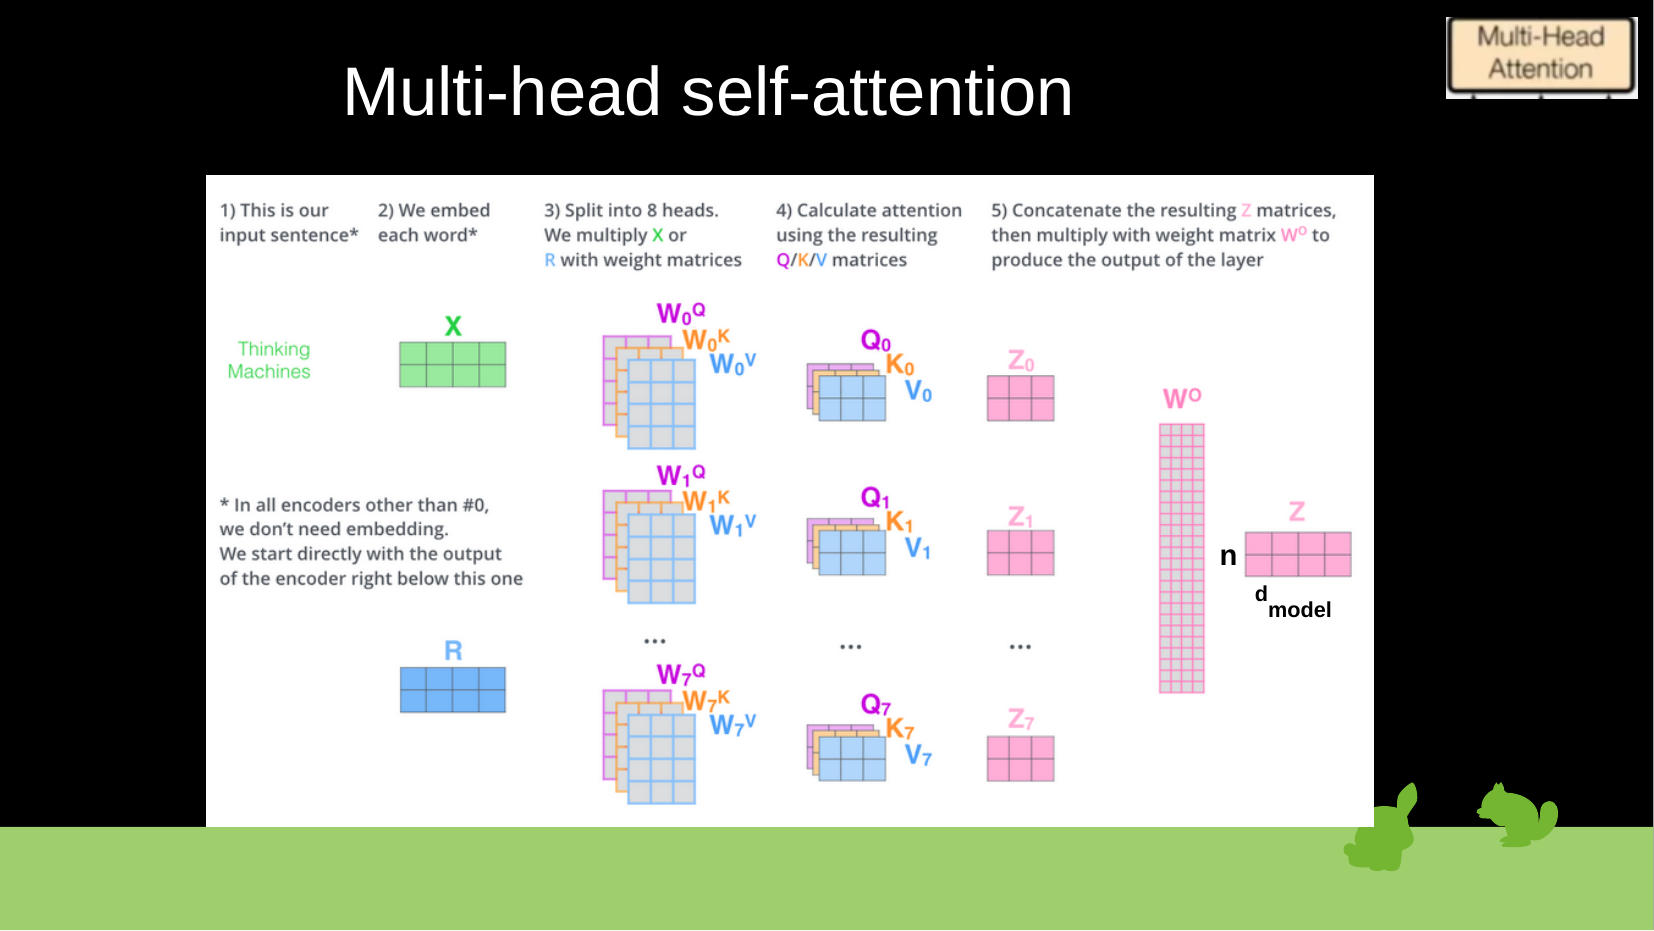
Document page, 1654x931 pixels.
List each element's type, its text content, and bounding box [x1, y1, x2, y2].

title Multi-head self-attention [0, 17, 1447, 166]
picture [206, 175, 1374, 827]
picture [1446, 17, 1638, 99]
text_box n [1204, 531, 1353, 591]
text_box dmodel [1240, 572, 1359, 632]
